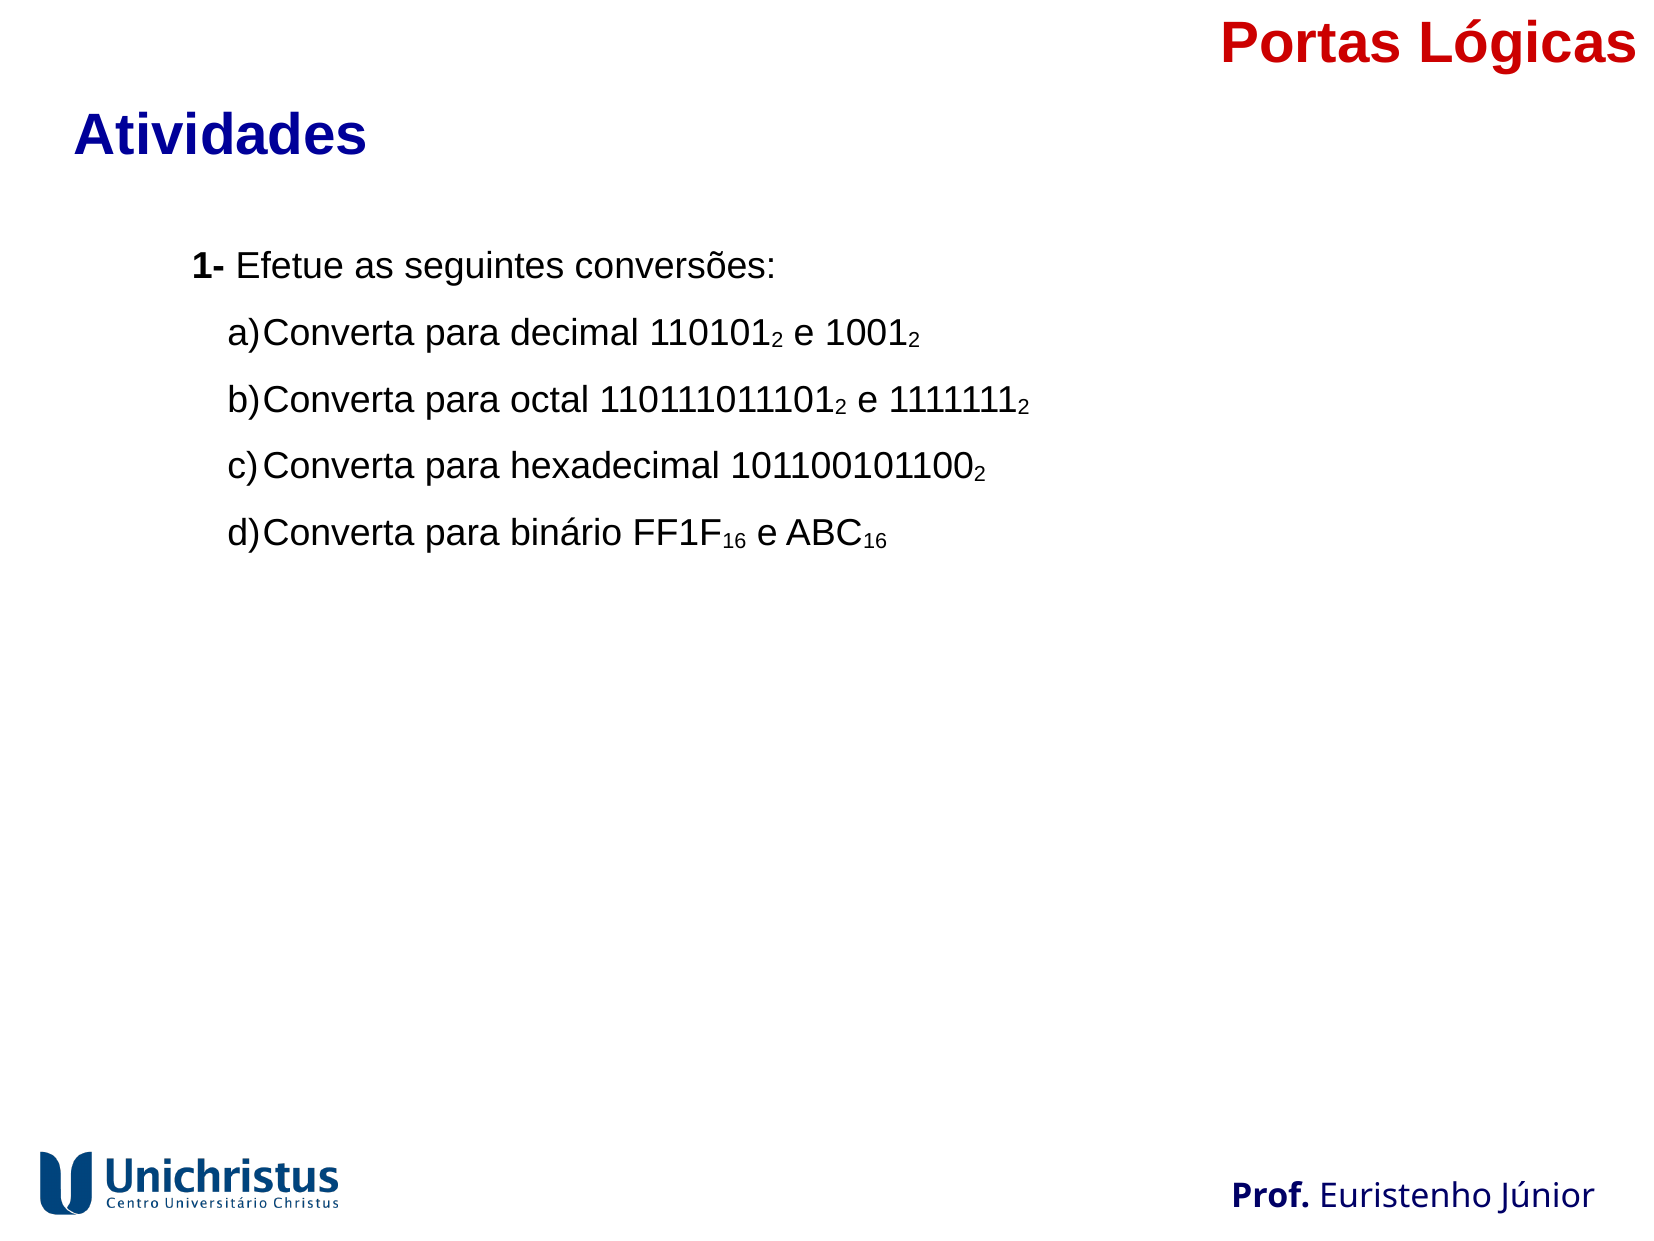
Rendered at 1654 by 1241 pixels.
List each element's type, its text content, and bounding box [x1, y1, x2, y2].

text_box Atividades [59, 94, 607, 187]
text_box Prof. Euristenho Júnior [1512, 1163, 1654, 1224]
text_box 1- Efetue as seguintes conversões: Converta para decimal 1101012 e 10012 Converta para octal 1101110111012 e 11111112 Converta para hexadecimal 1011001011002 Converta para binário FF1F16 e ABC16 [177, 237, 1512, 1241]
picture [35, 1148, 177, 1217]
text_box Portas Lógicas [1205, 2, 1654, 95]
